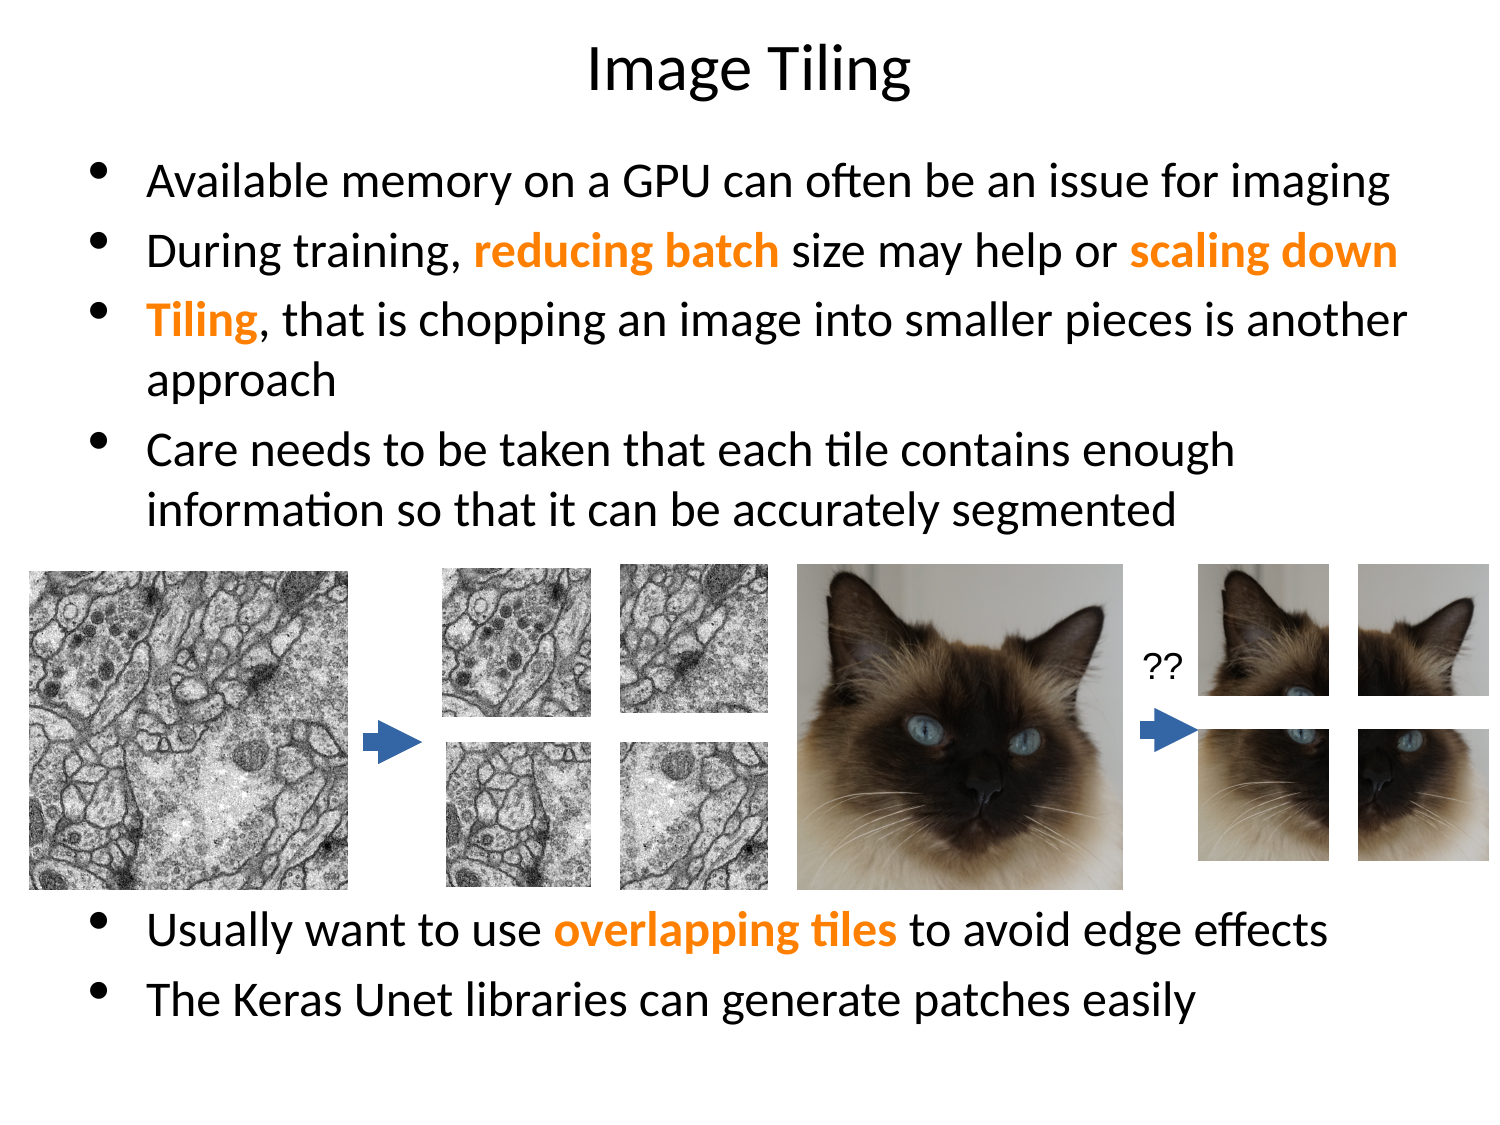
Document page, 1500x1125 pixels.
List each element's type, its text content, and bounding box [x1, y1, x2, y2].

picture [1358, 564, 1489, 696]
picture [29, 571, 348, 890]
text_box ?? [1127, 638, 1199, 696]
picture [442, 568, 591, 717]
picture [1358, 729, 1489, 861]
text_box Image Tiling [75, 0, 1425, 127]
picture [620, 564, 768, 713]
picture [620, 742, 768, 890]
picture [1198, 729, 1329, 861]
picture [446, 742, 591, 887]
text_box Available memory on a GPU can often be an issue for imaging During training, reducing batch size may help or scaling down Tiling, that is chopping an image into smaller pieces is another approach Care needs to be taken that each tile contains enough information so that it can be accurately segmented Usually want to use overlapping tiles to avoid edge effects The Keras Unet libraries can generate patches easily [75, 139, 1425, 960]
picture [1198, 564, 1329, 696]
picture [797, 564, 1123, 890]
